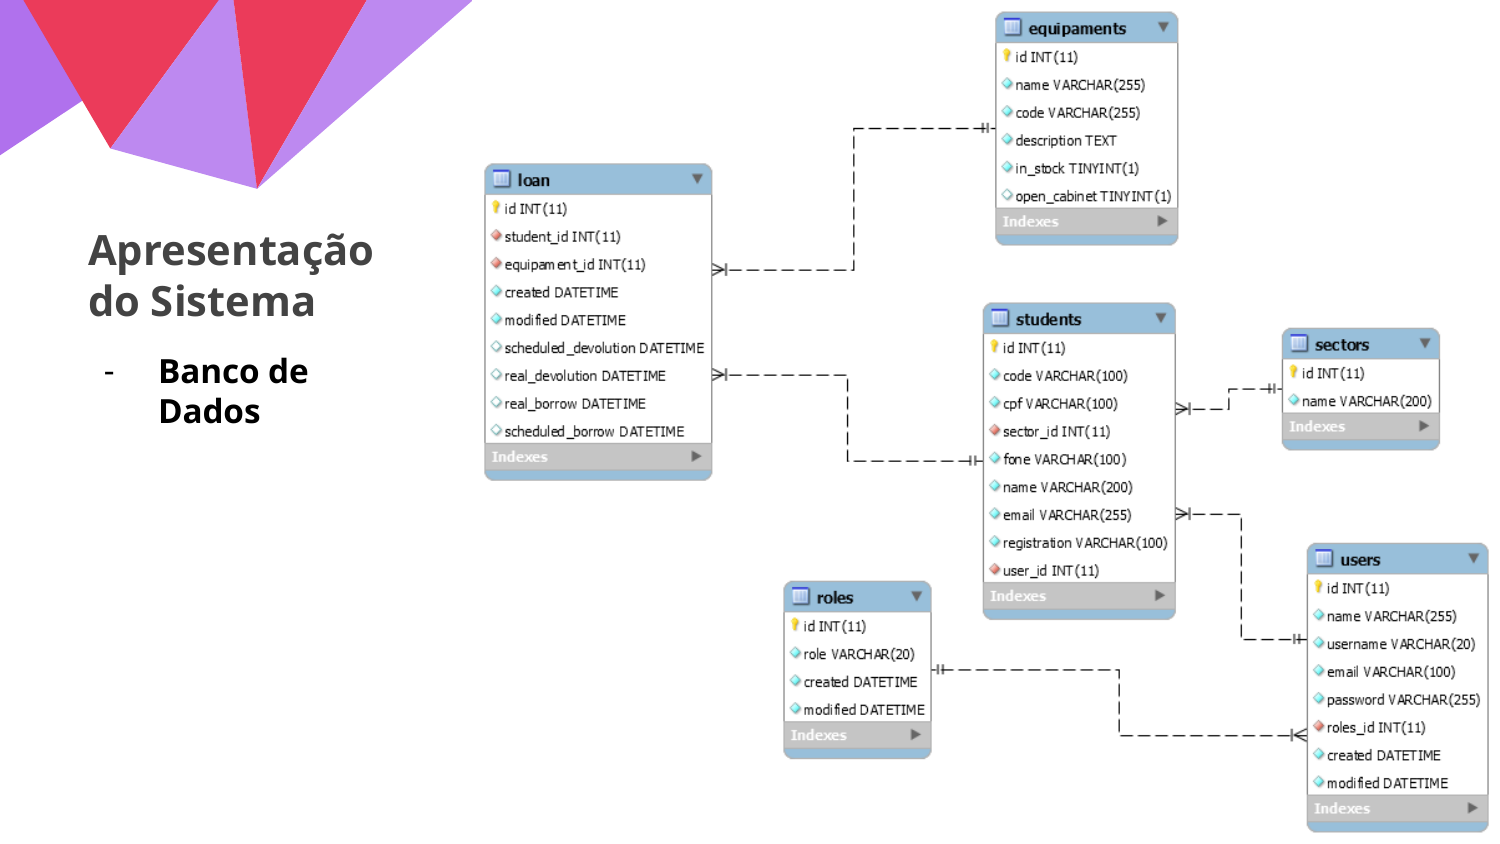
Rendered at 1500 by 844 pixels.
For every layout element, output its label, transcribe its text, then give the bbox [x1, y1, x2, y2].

picture [472, 0, 1500, 844]
title Apresentação do Sistema [73, 209, 420, 261]
subtitle Banco de Dados [68, 334, 384, 438]
text_box [0, 0, 472, 189]
